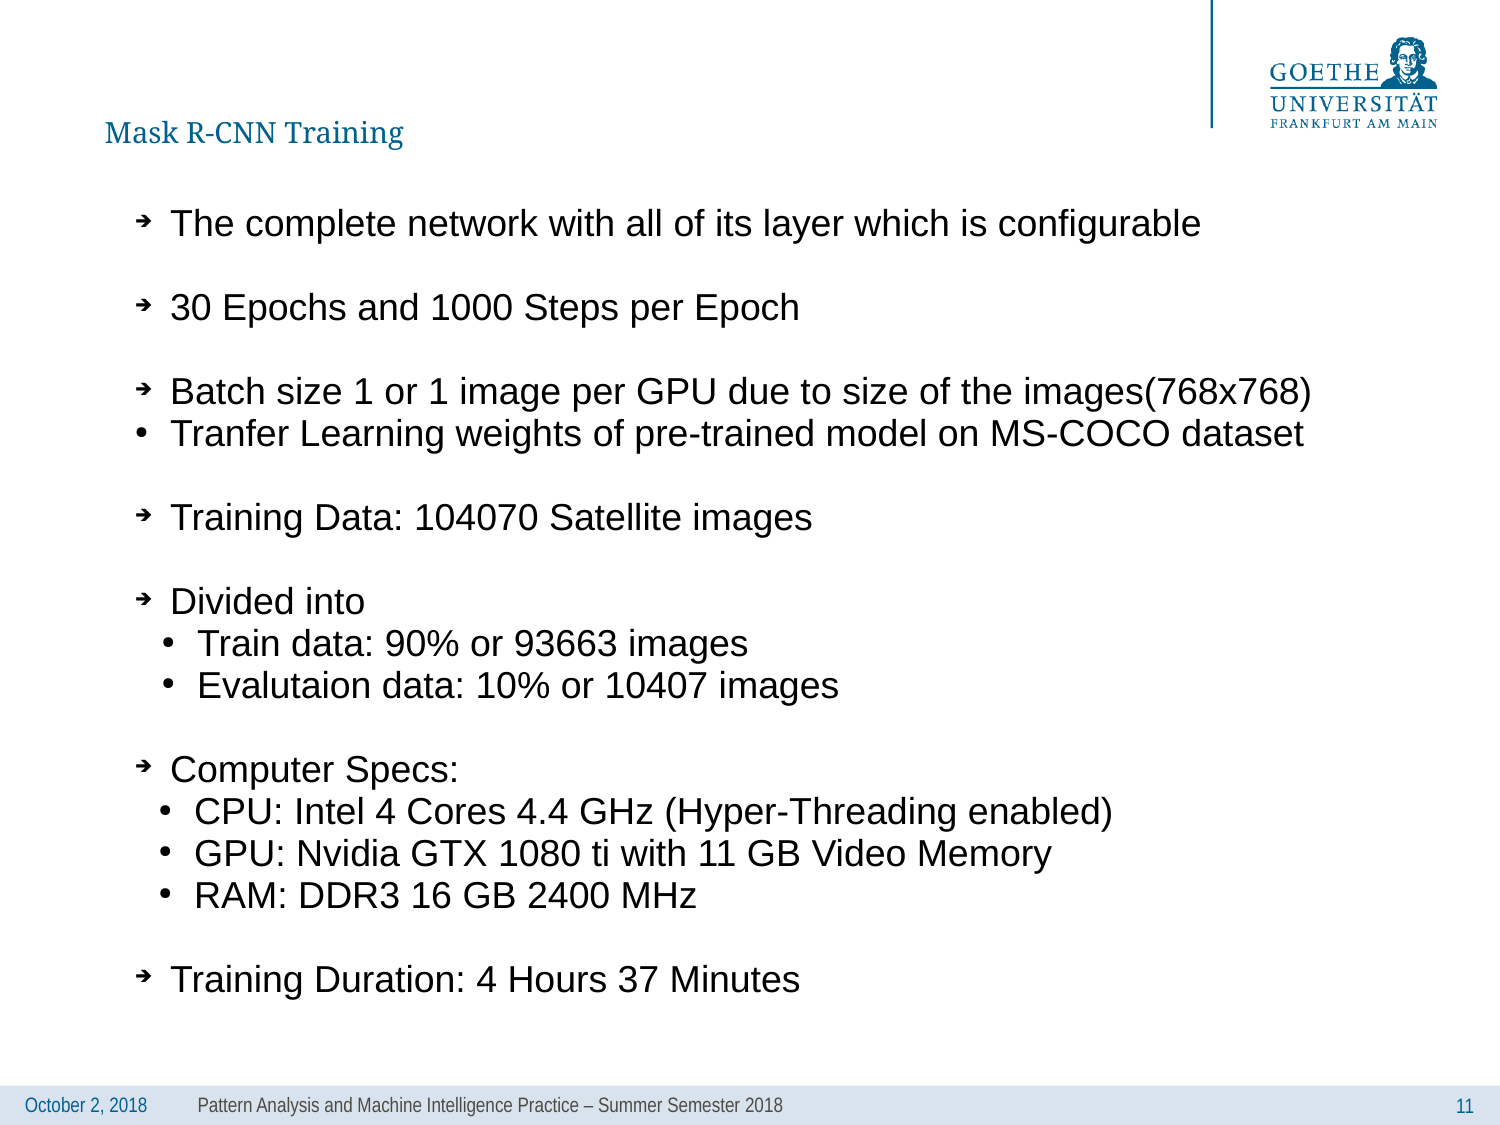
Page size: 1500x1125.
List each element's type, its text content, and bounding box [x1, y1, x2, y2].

text_box <number> [1417, 1092, 1474, 1122]
text_box The complete network with all of its layer which is configurable 30 Epochs and 1000 Steps per Epoch Batch size 1 or 1 image per GPU due to size of the images(768x768) Tranfer Learning weights of pre-trained model on MS-COCO dataset Training Data: 104070 Satellite images Divided into Train data: 90% or 93663 images Evalutaion data: 10% or 10407 images Computer Specs: CPU: Intel 4 Cores 4.4 GHz (Hyper-Threading enabled) GPU: Nvidia GTX 1080 ti with 11 GB Video Memory RAM: DDR3 16 GB 2400 MHz Training Duration: 4 Hours 37 Minutes [120, 195, 1426, 1092]
text_box Pattern Analysis and Machine Intelligence Practice – Summer Semester 2018 [183, 1092, 1341, 1120]
text_box Mask R-CNN Training [104, 19, 1187, 149]
picture [0, 0, 1500, 1125]
